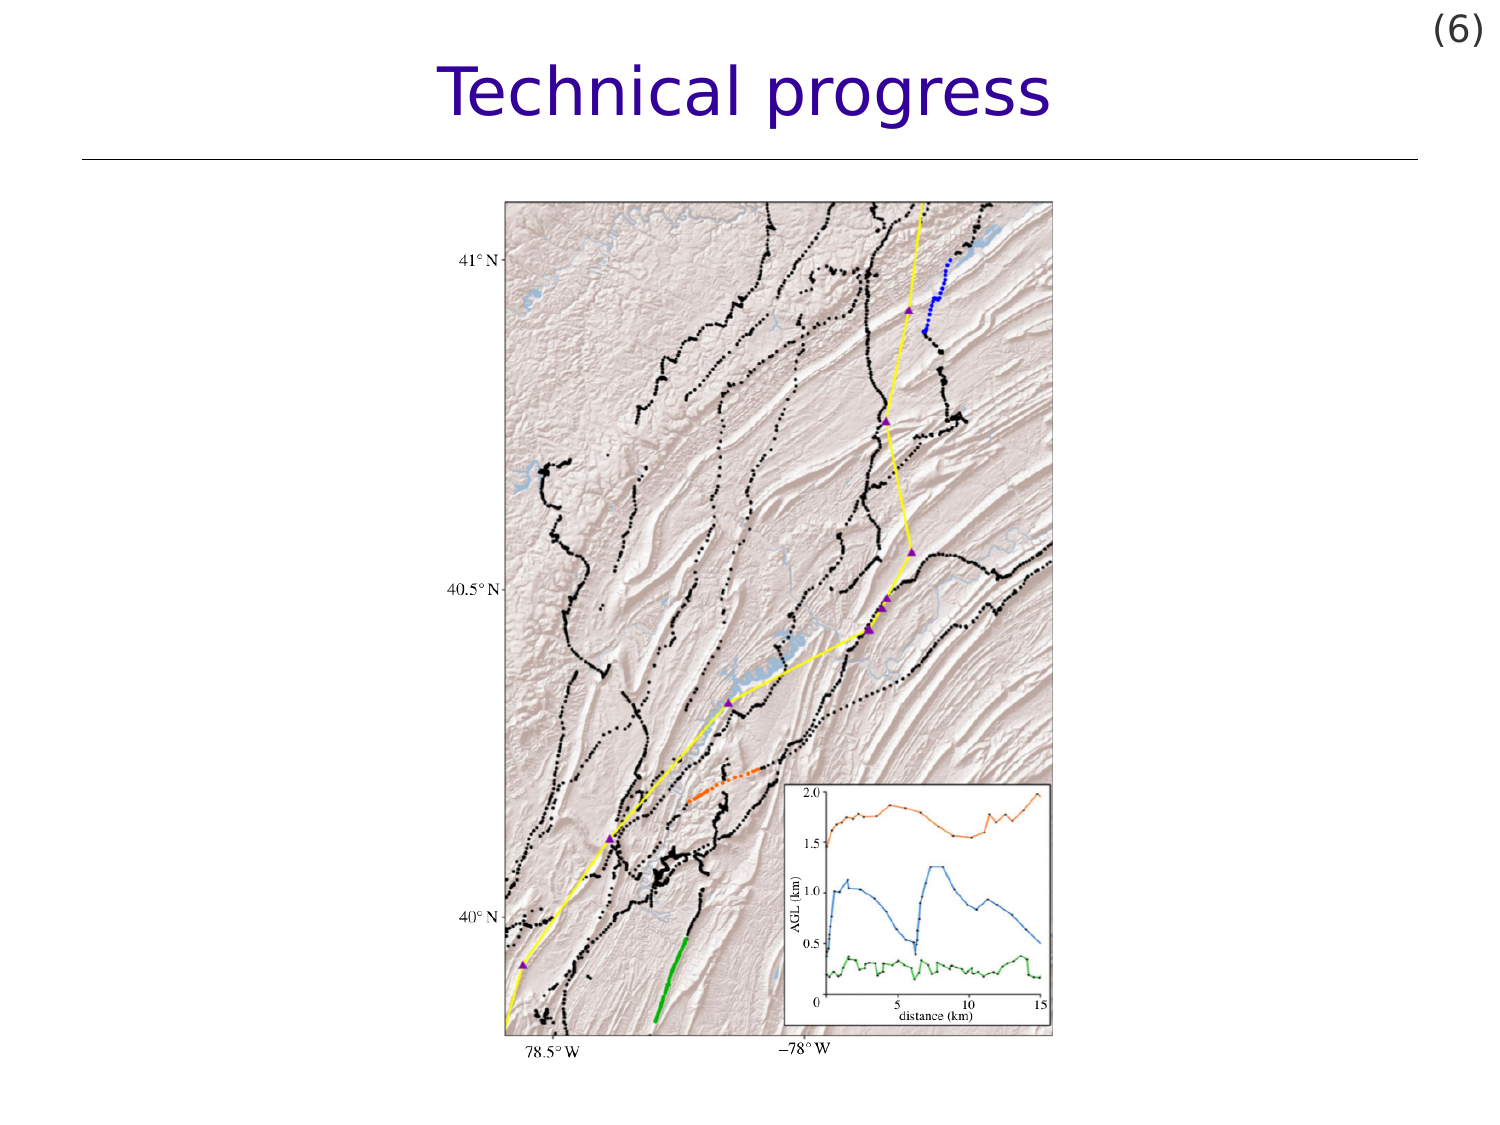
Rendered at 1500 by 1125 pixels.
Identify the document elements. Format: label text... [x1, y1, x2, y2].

picture [447, 201, 1053, 1058]
text_box (6) [1417, 0, 1500, 60]
title Technical progress [437, 42, 1063, 142]
